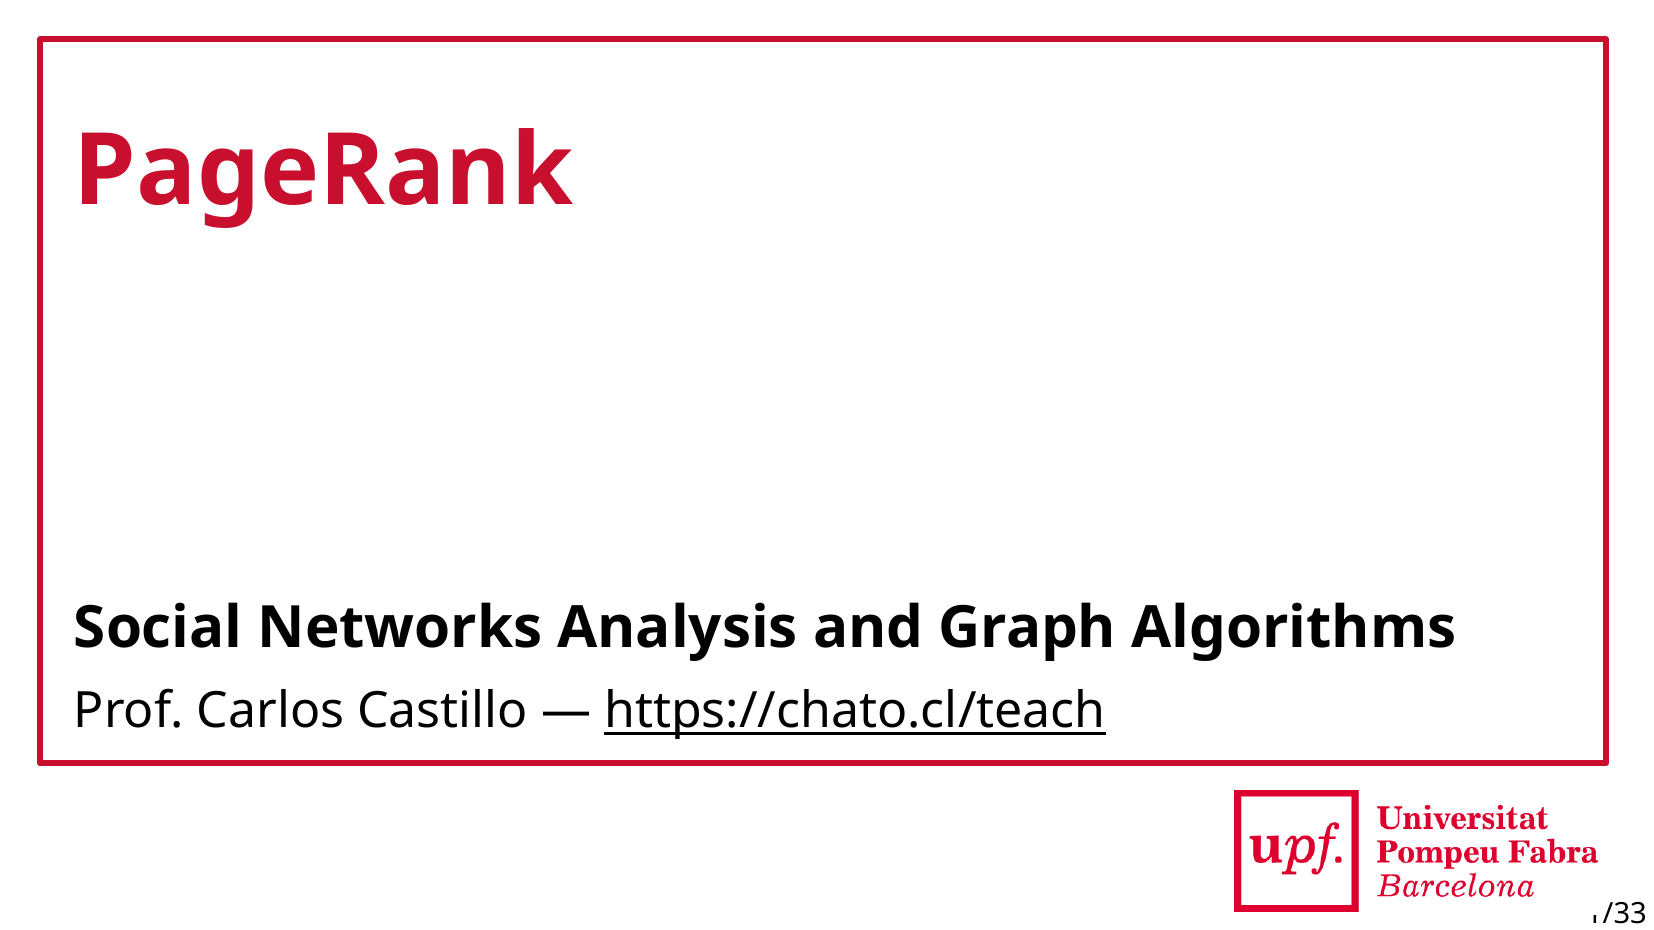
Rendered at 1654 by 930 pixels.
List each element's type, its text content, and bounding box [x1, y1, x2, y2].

chart [770, 589, 889, 649]
text_box PageRank Social Networks Analysis and Graph Algorithms Prof. Carlos Castillo — https://chato.cl/teach [73, 77, 1562, 734]
picture [1229, 784, 1603, 915]
